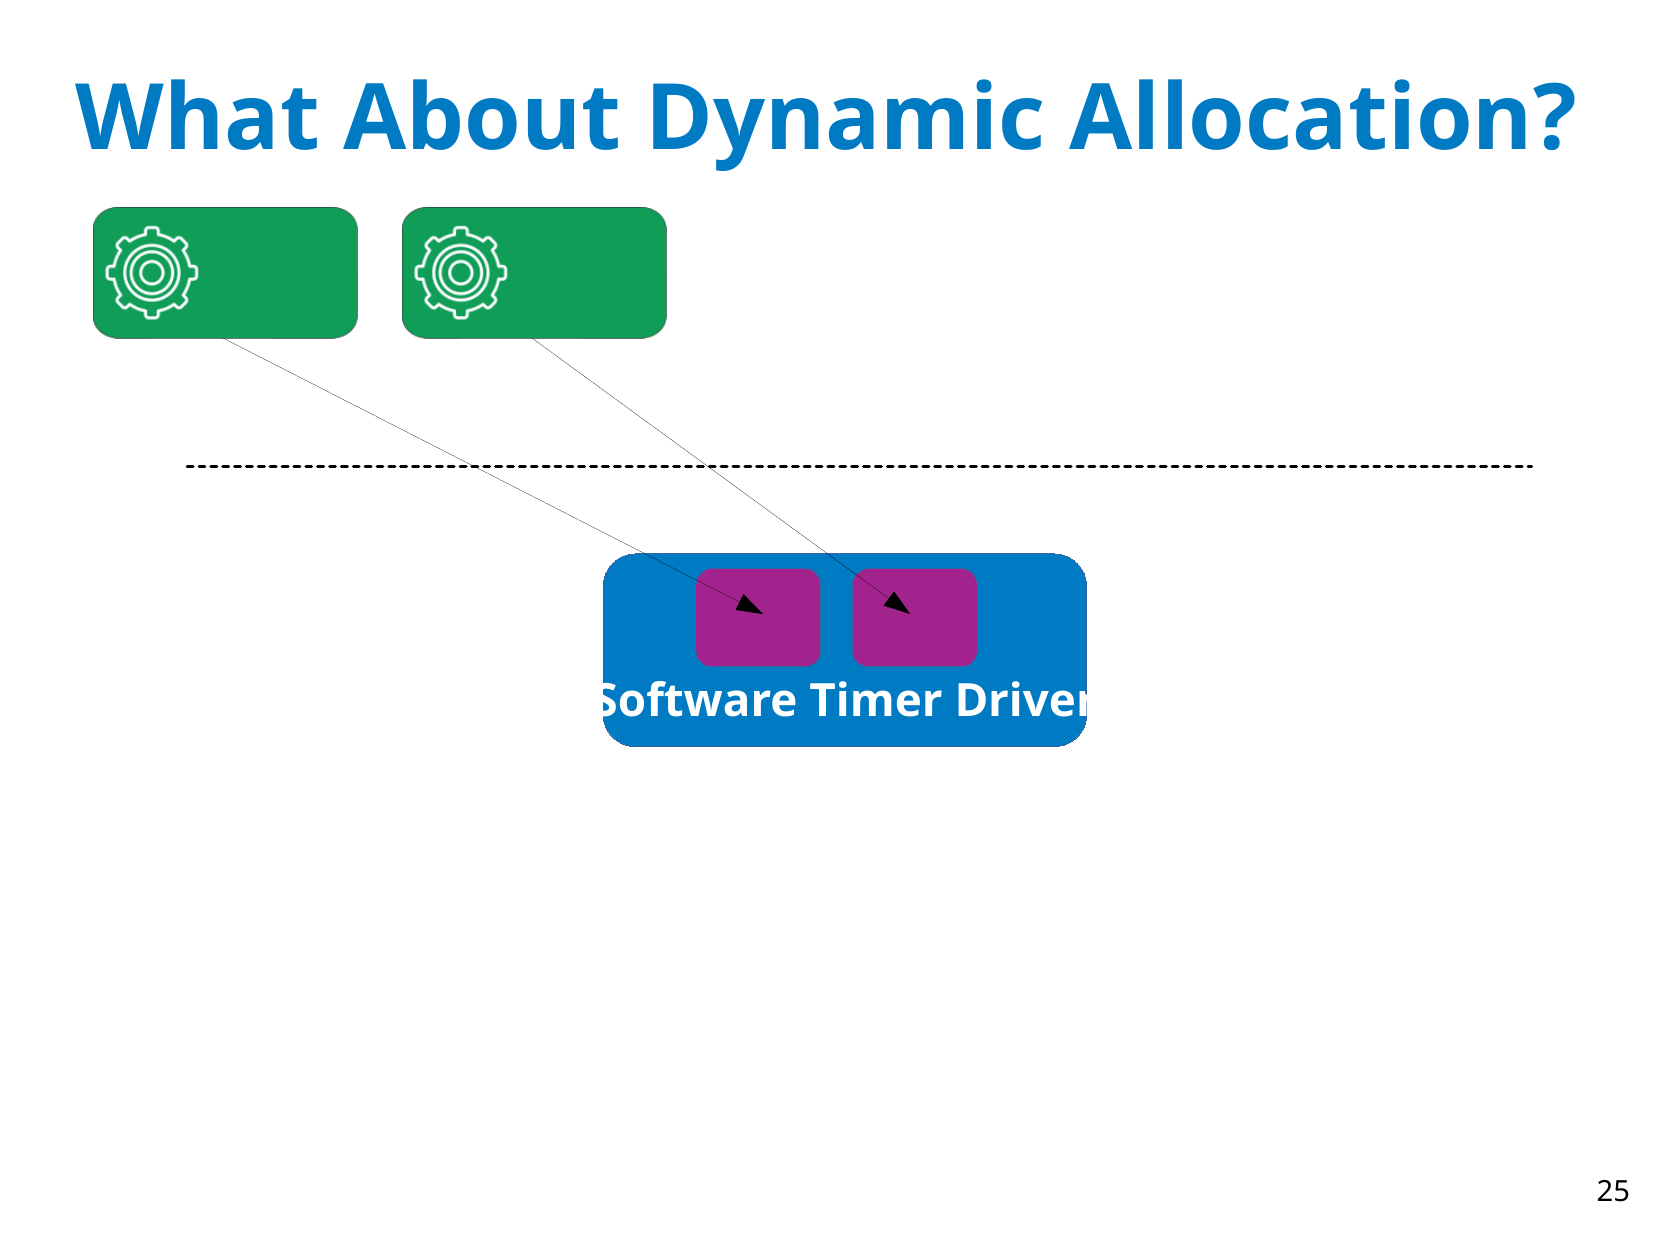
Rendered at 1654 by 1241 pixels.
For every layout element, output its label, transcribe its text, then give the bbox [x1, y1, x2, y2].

picture [93, 207, 358, 339]
picture [402, 207, 667, 339]
text_box What About Dynamic Allocation? [0, 0, 1654, 237]
text_box [852, 568, 978, 667]
text_box Software Timer Driver [603, 553, 1087, 747]
text_box [695, 568, 821, 667]
